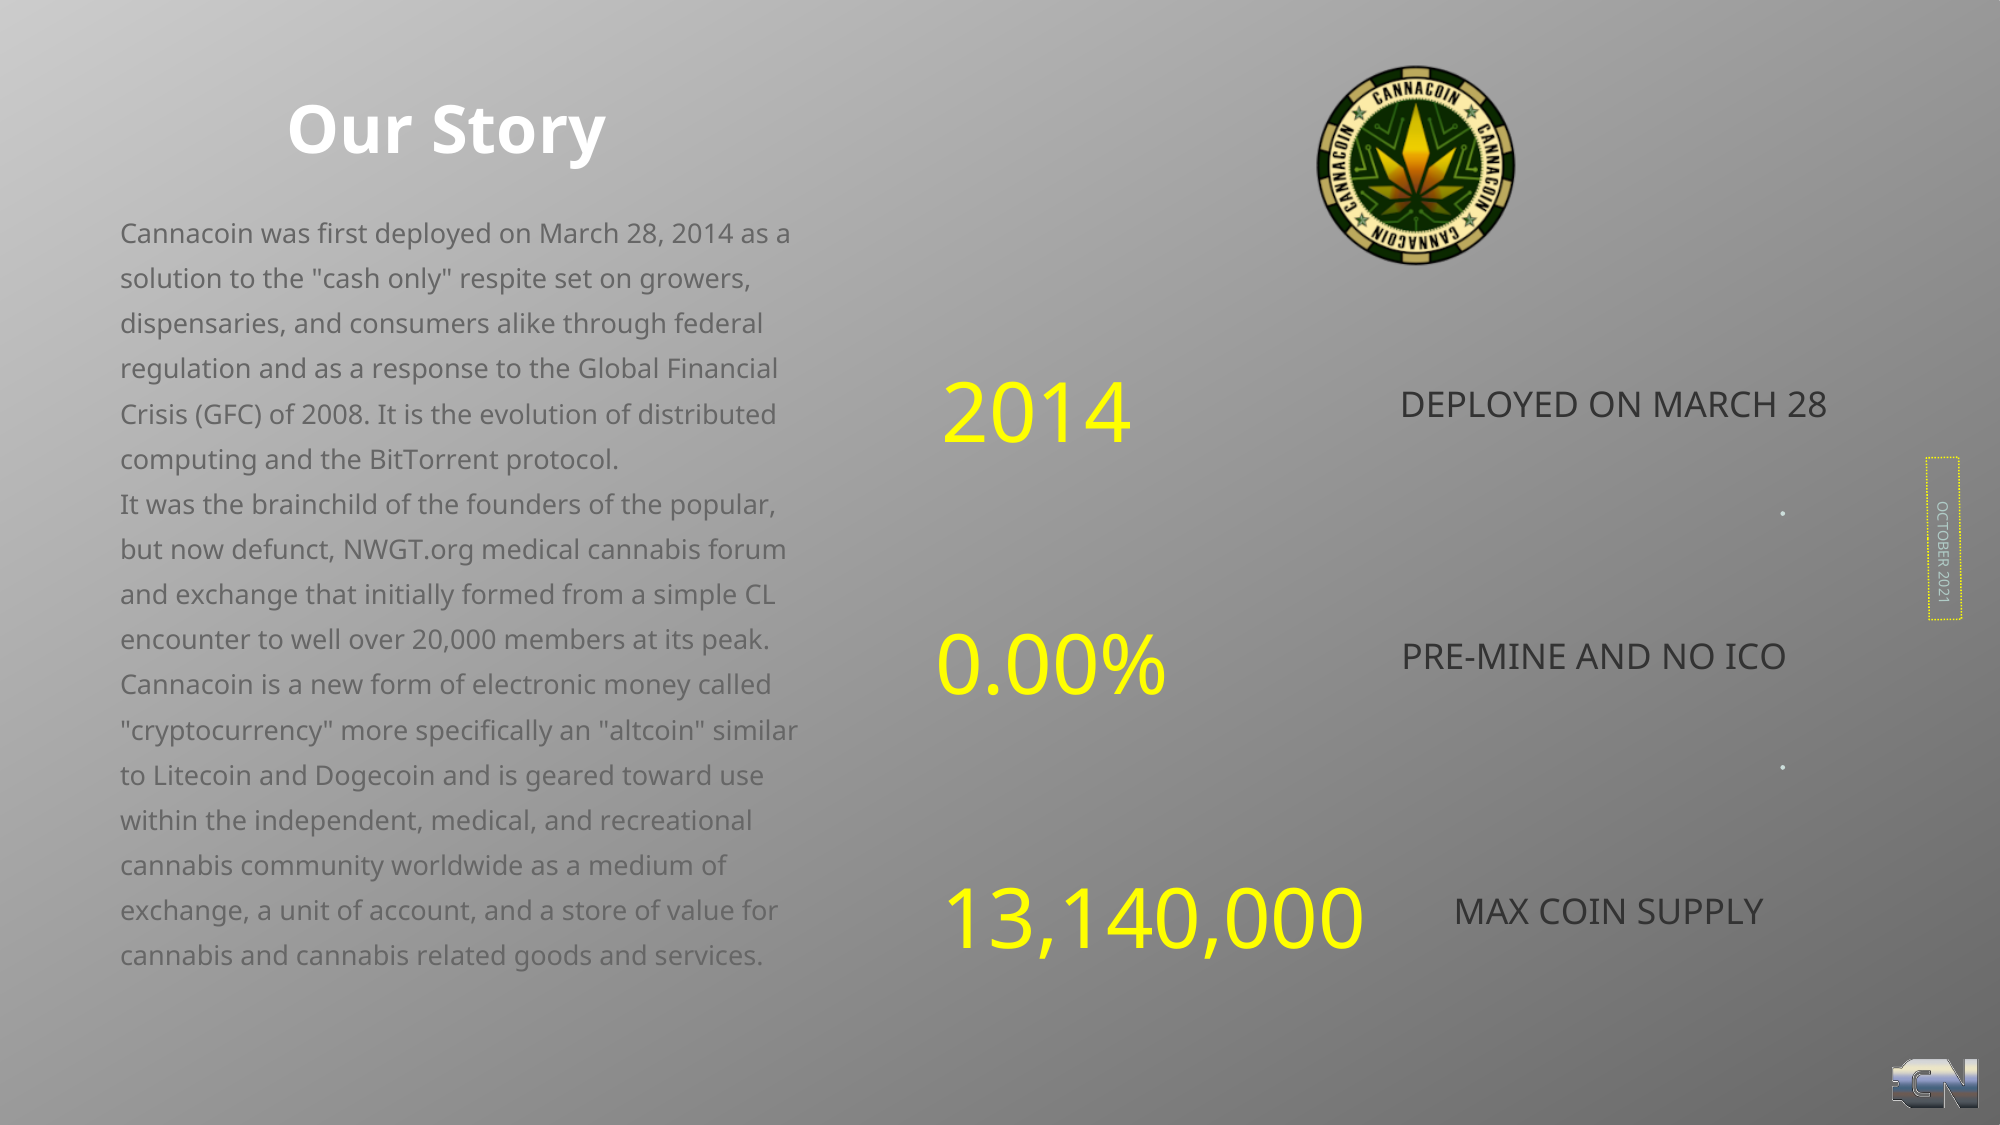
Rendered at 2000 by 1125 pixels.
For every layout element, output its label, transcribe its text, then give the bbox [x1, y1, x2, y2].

text_box 2014 [941, 348, 1165, 459]
picture [1881, 1059, 1989, 1108]
text_box Our Story [218, 79, 675, 174]
text_box Cannacoin was first deployed on March 28, 2014 as a solution to the "cash only" respite set on growers, dispensaries, and consumers alike through federal regulation and as a response to the Global Financial Crisis (GFC) of 2008. It is the evolution of distributed computing and the BitTorrent protocol. It was the brainchild of the founders of the popular, but now defunct, NWGT.org medical cannabis forum and exchange that initially formed from a simple CL encounter to well over 20,000 members at its peak. Cannacoin is a new form of electronic money called "cryptocurrency" more specifically an "altcoin" similar to Litecoin and Dogecoin and is geared toward use within the independent, medical, and recreational cannabis community worldwide as a medium of exchange, a unit of account, and a store of value for cannabis and cannabis related goods and services. [120, 203, 820, 971]
picture [1299, 48, 1533, 283]
text_box 13,140,000 [941, 854, 1437, 965]
text_box OCTOBER 2021 [1926, 457, 1962, 620]
text_box DEPLOYED ON MARCH 28 [1399, 374, 1841, 425]
text_box PRE-MINE AND NO ICO [1401, 626, 1798, 678]
text_box MAX COIN SUPPLY [1407, 880, 1782, 932]
text_box 0.00% [935, 601, 1243, 712]
